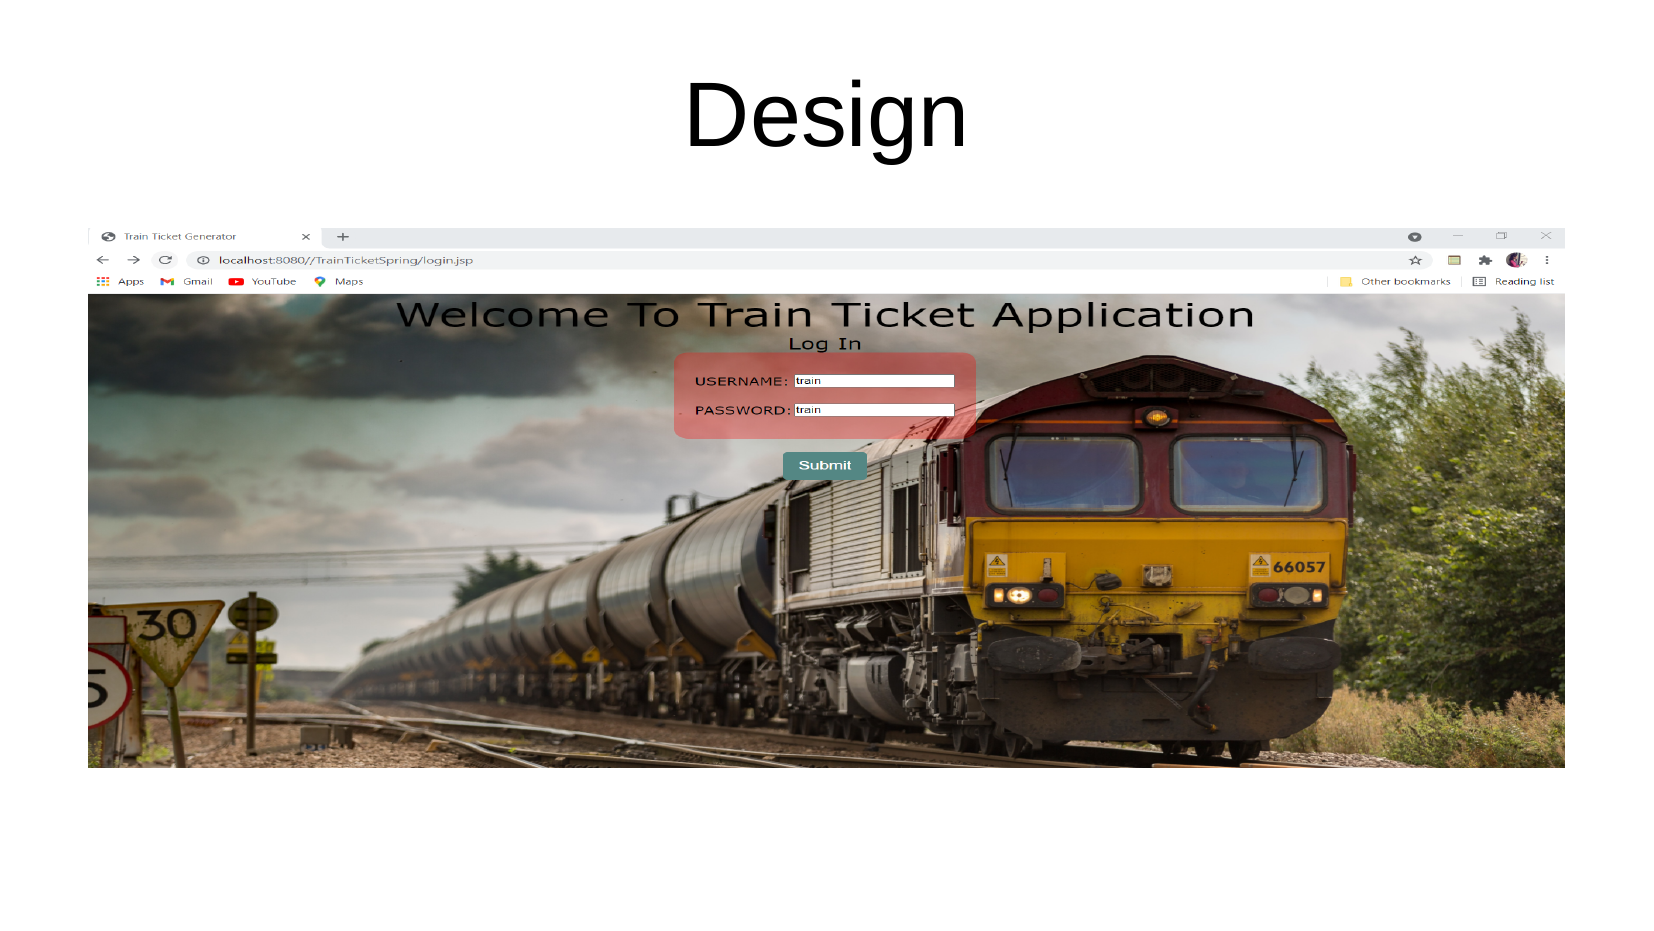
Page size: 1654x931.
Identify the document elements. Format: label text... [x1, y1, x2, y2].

picture [88, 228, 1565, 768]
title Design [82, 37, 1571, 193]
